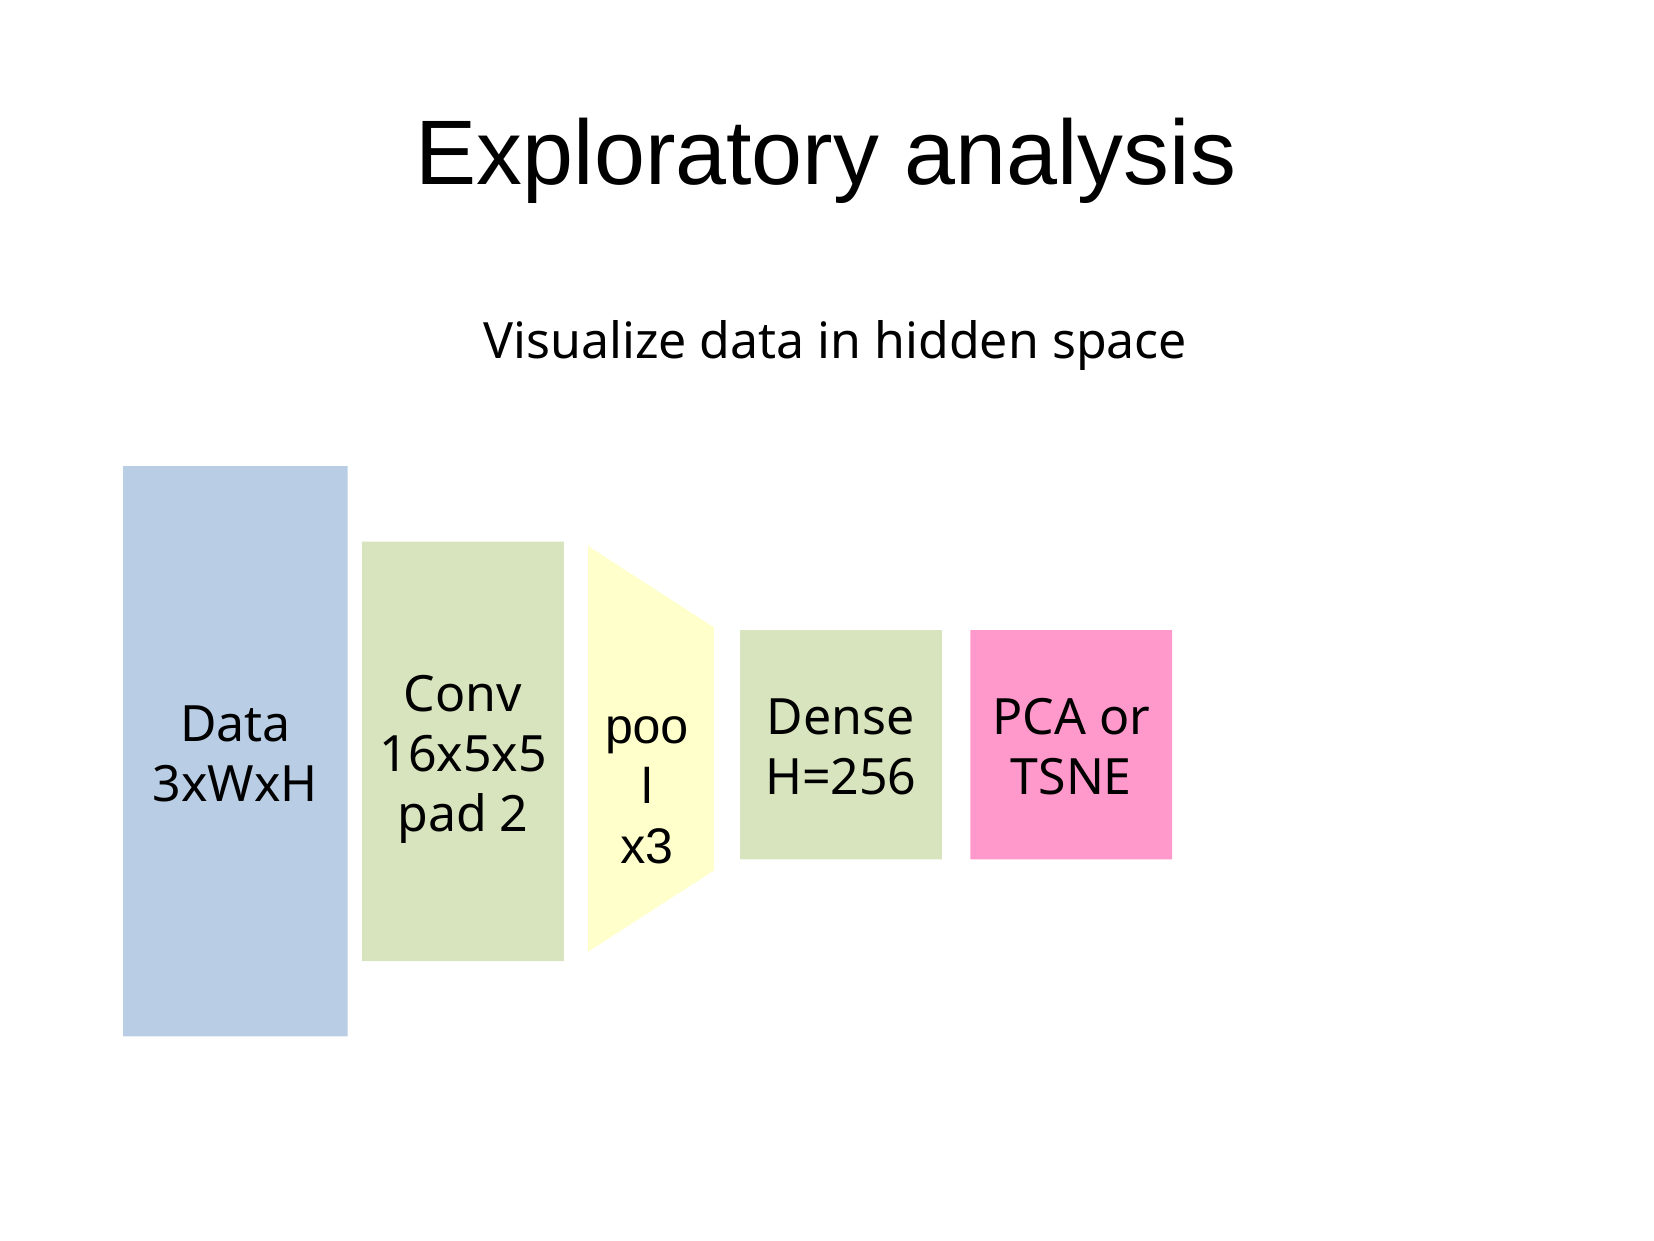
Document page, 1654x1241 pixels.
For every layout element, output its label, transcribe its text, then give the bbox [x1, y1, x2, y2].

text_box pool x3 [584, 686, 709, 814]
title Exploratory analysis [82, 49, 1571, 257]
text_box Visualize data in hidden space [271, 300, 1400, 374]
text_box PCA or TSNE [970, 630, 1173, 860]
text_box Dense H=256 [740, 630, 942, 860]
text_box Conv 16x5x5 pad 2 [362, 541, 564, 962]
text_box [588, 546, 714, 952]
text_box Data 3xWxH [123, 466, 348, 1037]
